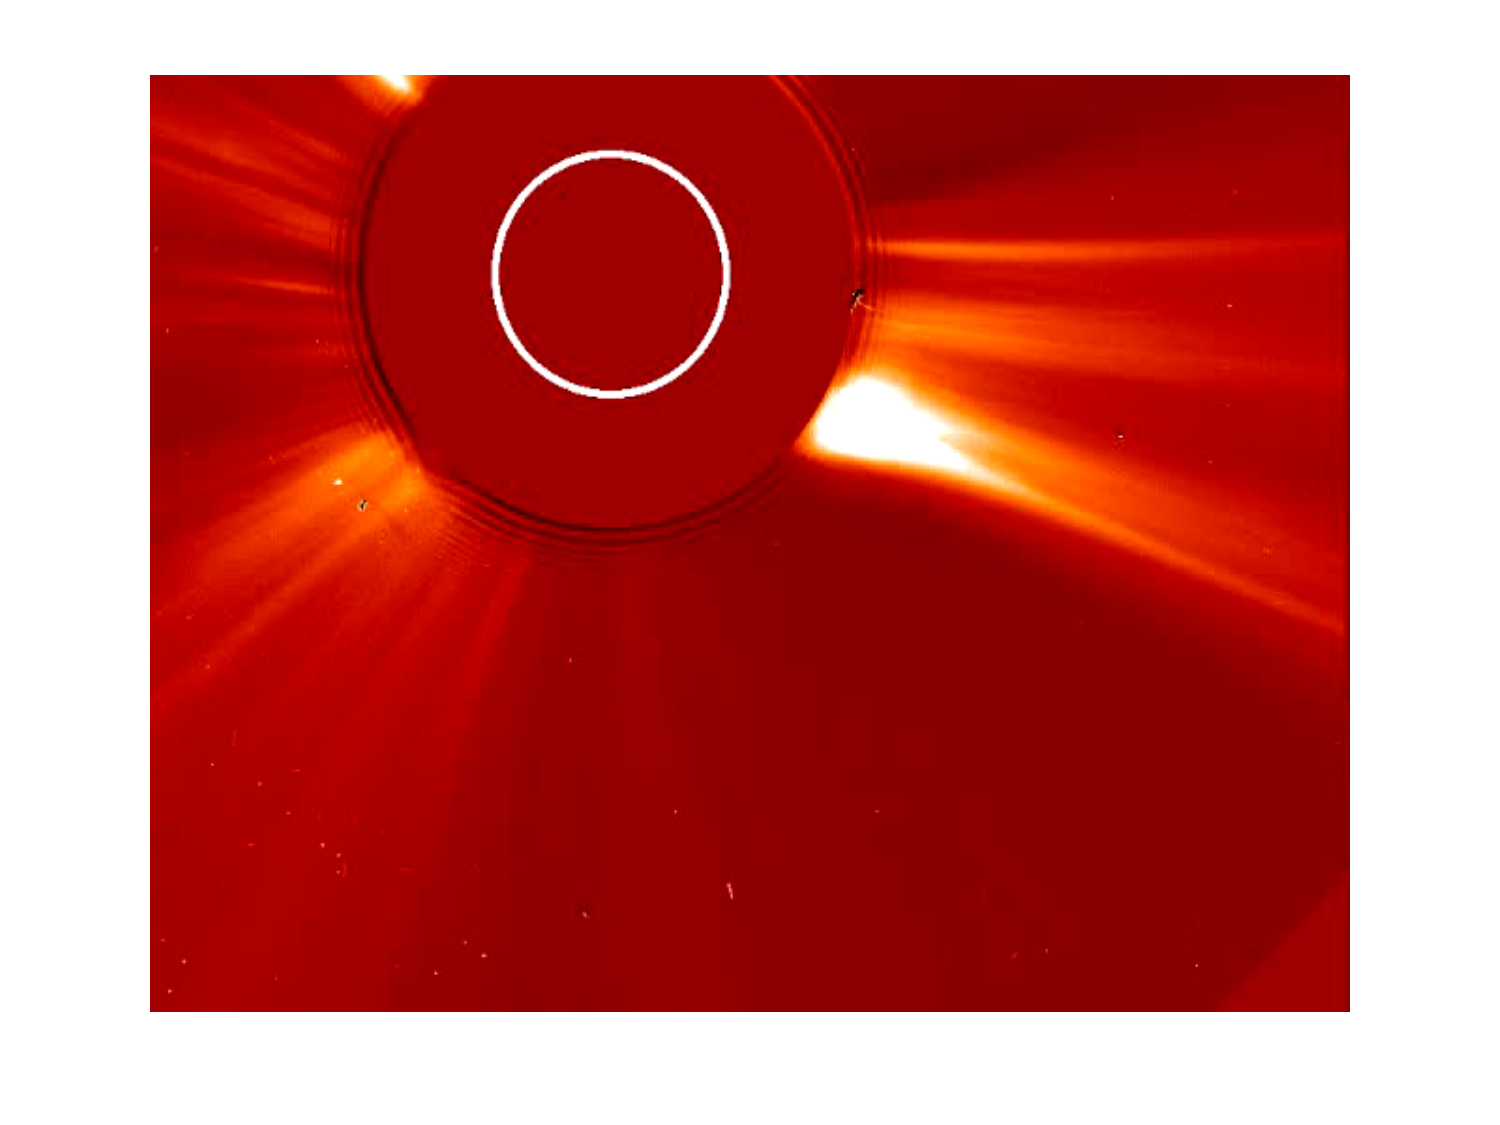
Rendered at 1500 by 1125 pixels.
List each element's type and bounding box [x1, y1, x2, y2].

text_box [150, 75, 1351, 1013]
